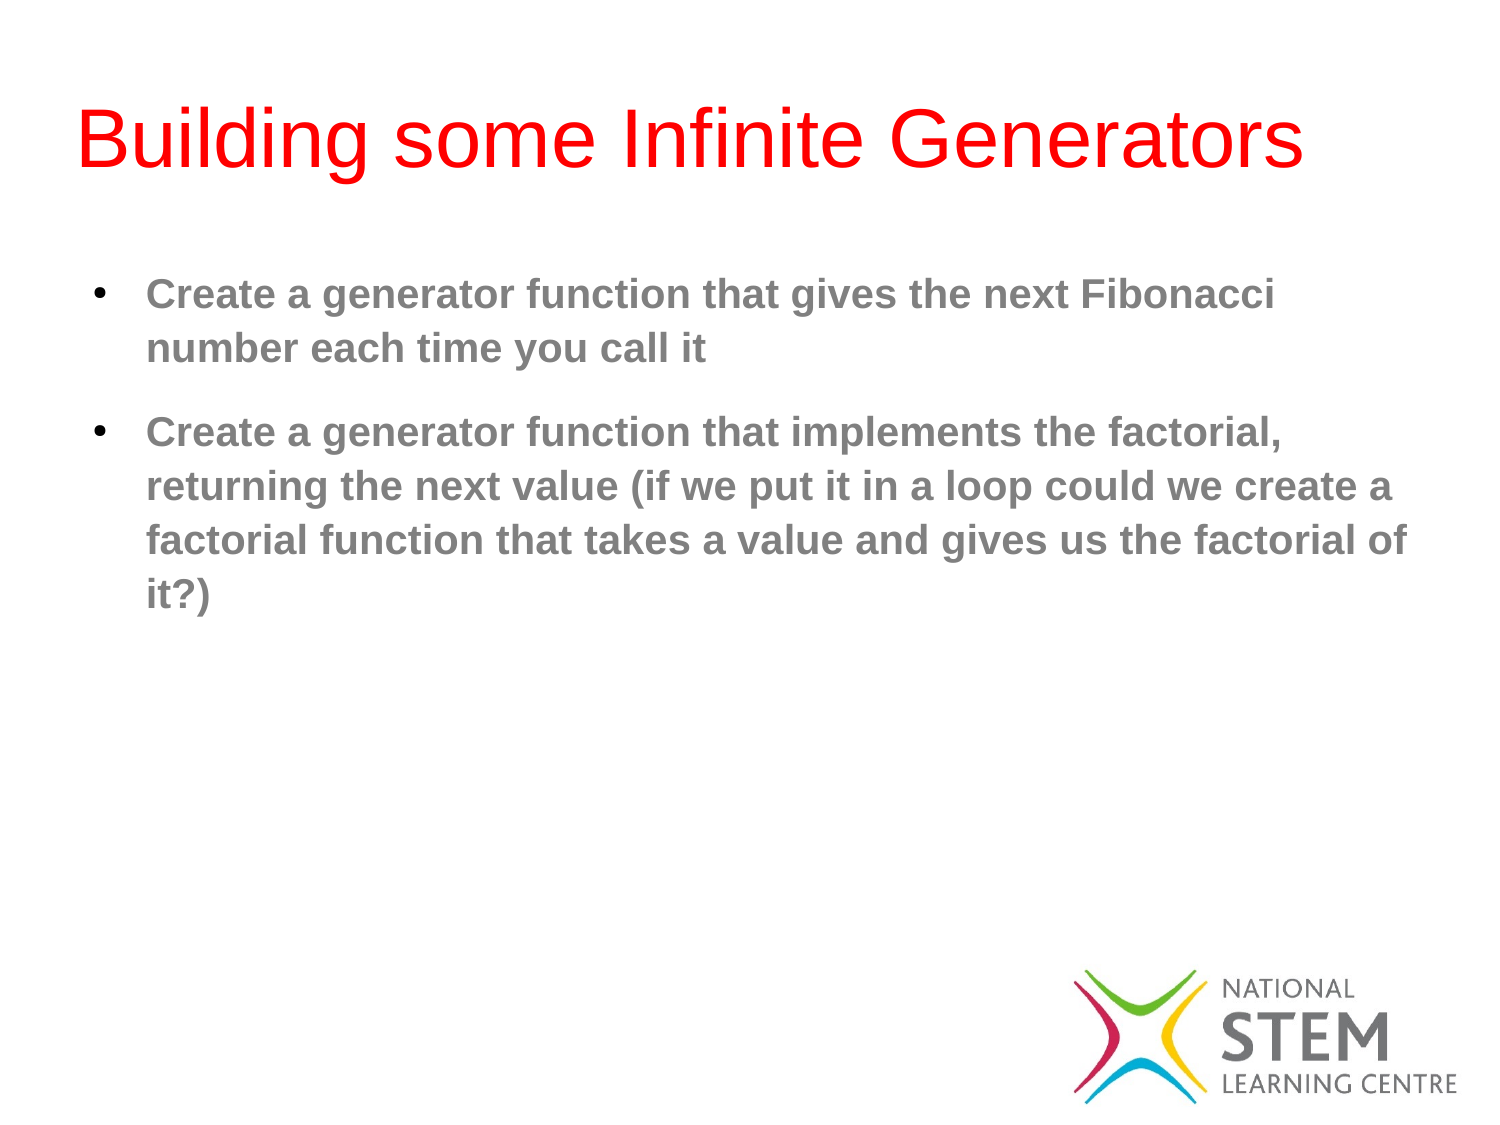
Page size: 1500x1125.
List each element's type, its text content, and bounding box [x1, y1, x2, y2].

picture [1057, 953, 1472, 1120]
title Building some Infinite Generators [75, 44, 1425, 233]
list Create a generator function that gives the next Fibonacci number each time you call it Create a generator function that implements the factorial, returning the next value (if we put it in a loop could we create a factorial function that takes a value and gives us the factorial of it?) [75, 263, 1425, 916]
